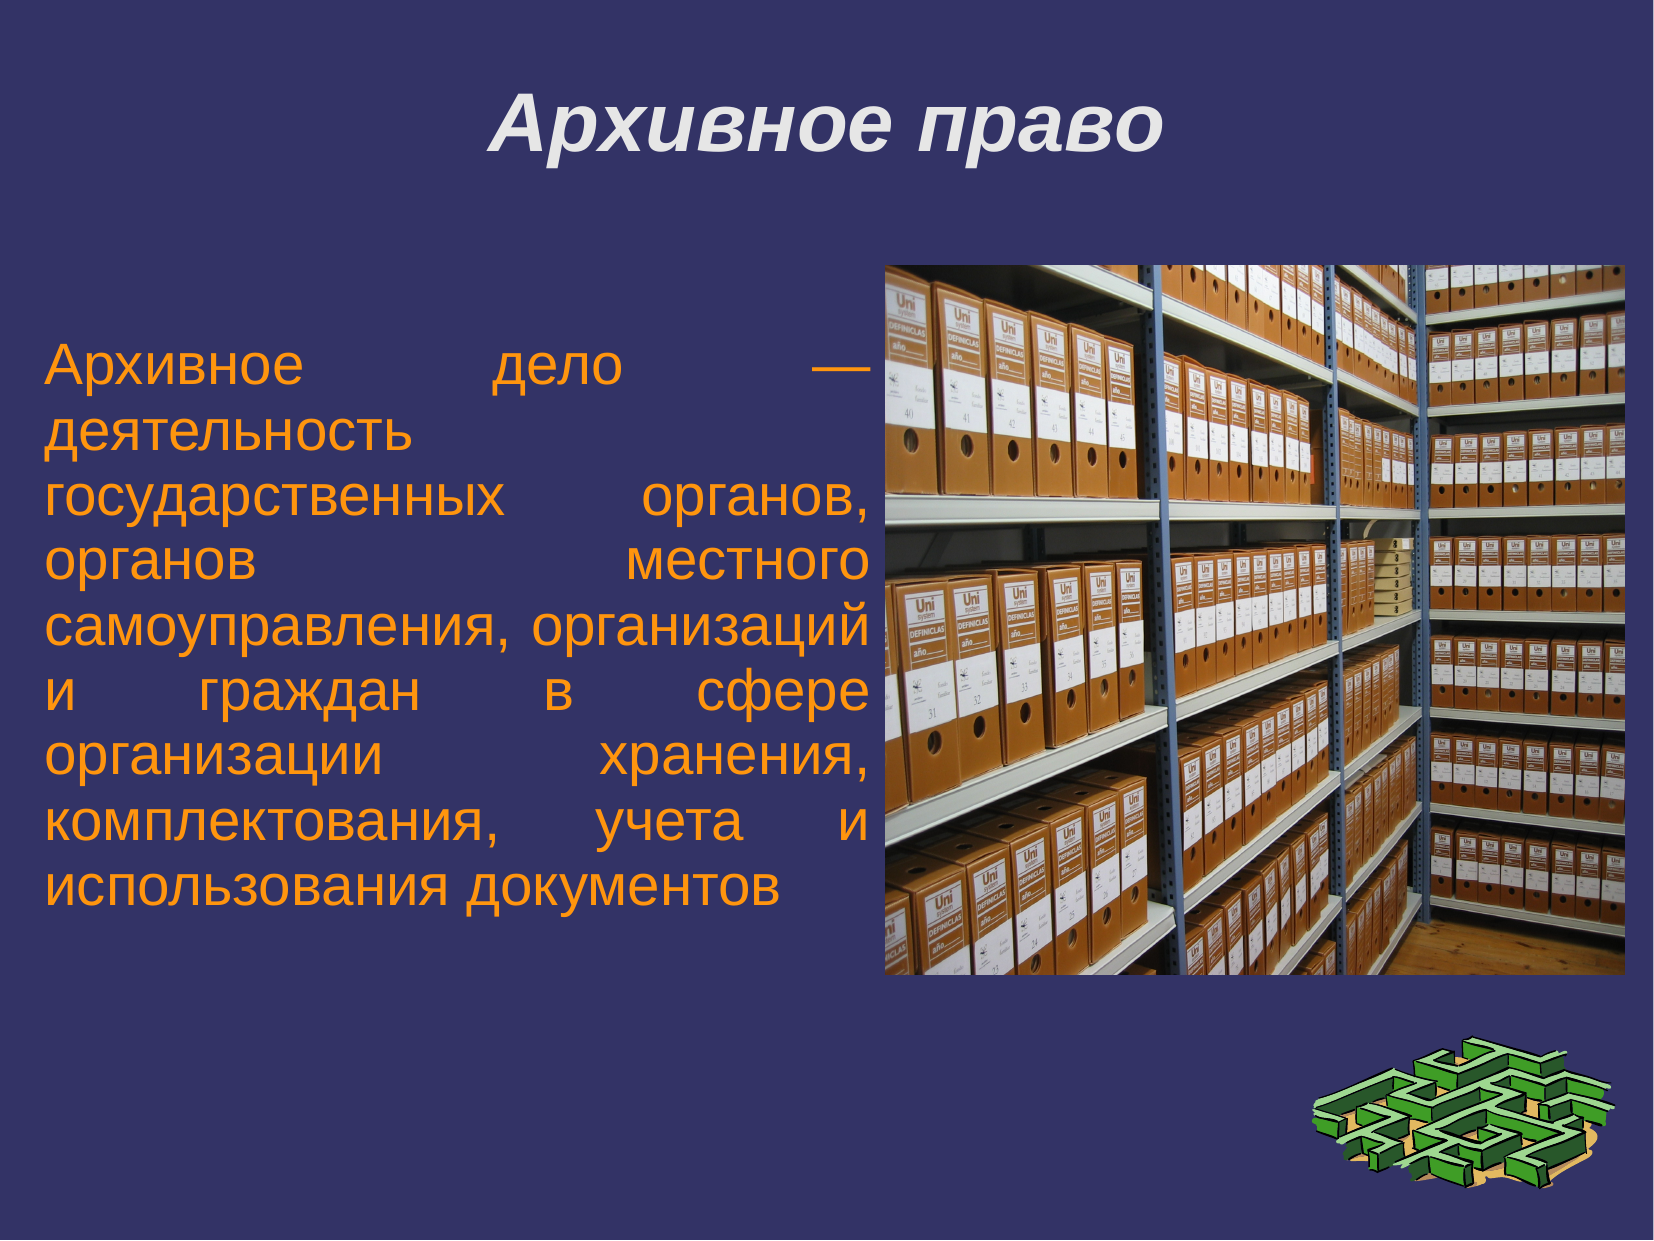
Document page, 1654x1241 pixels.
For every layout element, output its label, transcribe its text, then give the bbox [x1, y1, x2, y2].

picture [885, 265, 1625, 975]
title Архивное право [121, 19, 1534, 227]
text_box Архивное дело — деятельность государственных органов, органов местного самоуправления, организаций и граждан в сфере организации хранения, комплектования, учета и использования документов [29, 324, 886, 1241]
